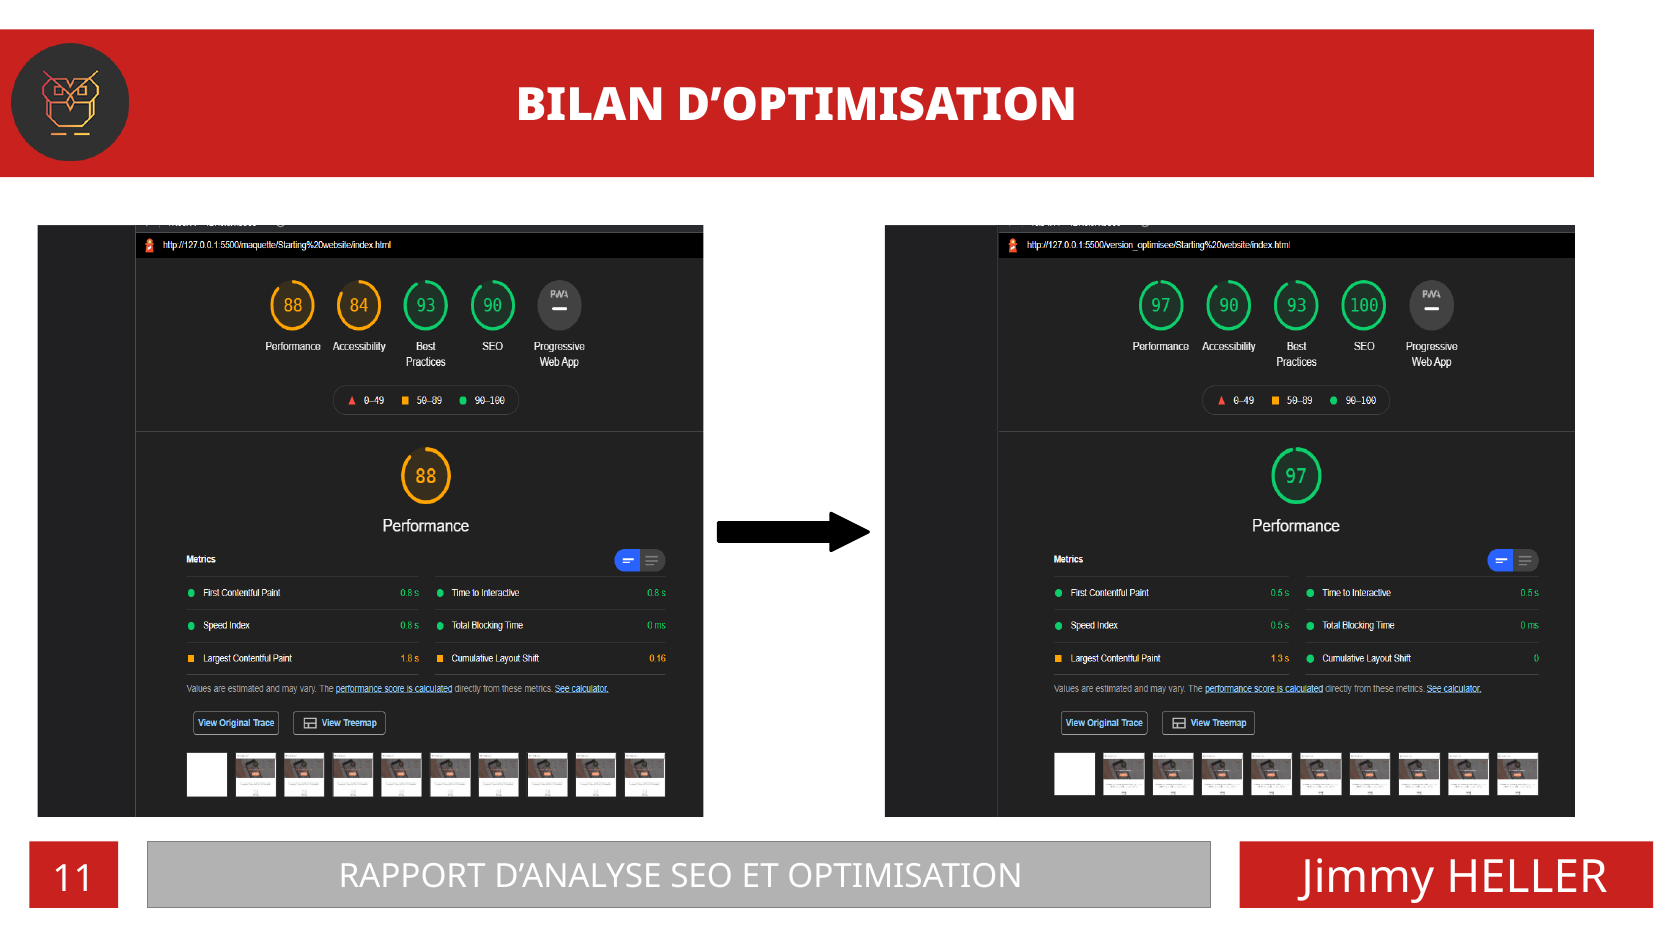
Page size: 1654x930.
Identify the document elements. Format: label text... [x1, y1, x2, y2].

picture [884, 225, 1576, 817]
title BILAN D’OPTIMISATION [43, 43, 1550, 162]
picture [37, 225, 704, 817]
picture [11, 43, 129, 161]
text_box 11 [37, 843, 113, 906]
text_box [718, 513, 869, 551]
text_box RAPPORT D’ANALYSE SEO ET OPTIMISATION [155, 838, 1206, 912]
text_box Jimmy HELLER [1286, 843, 1624, 906]
